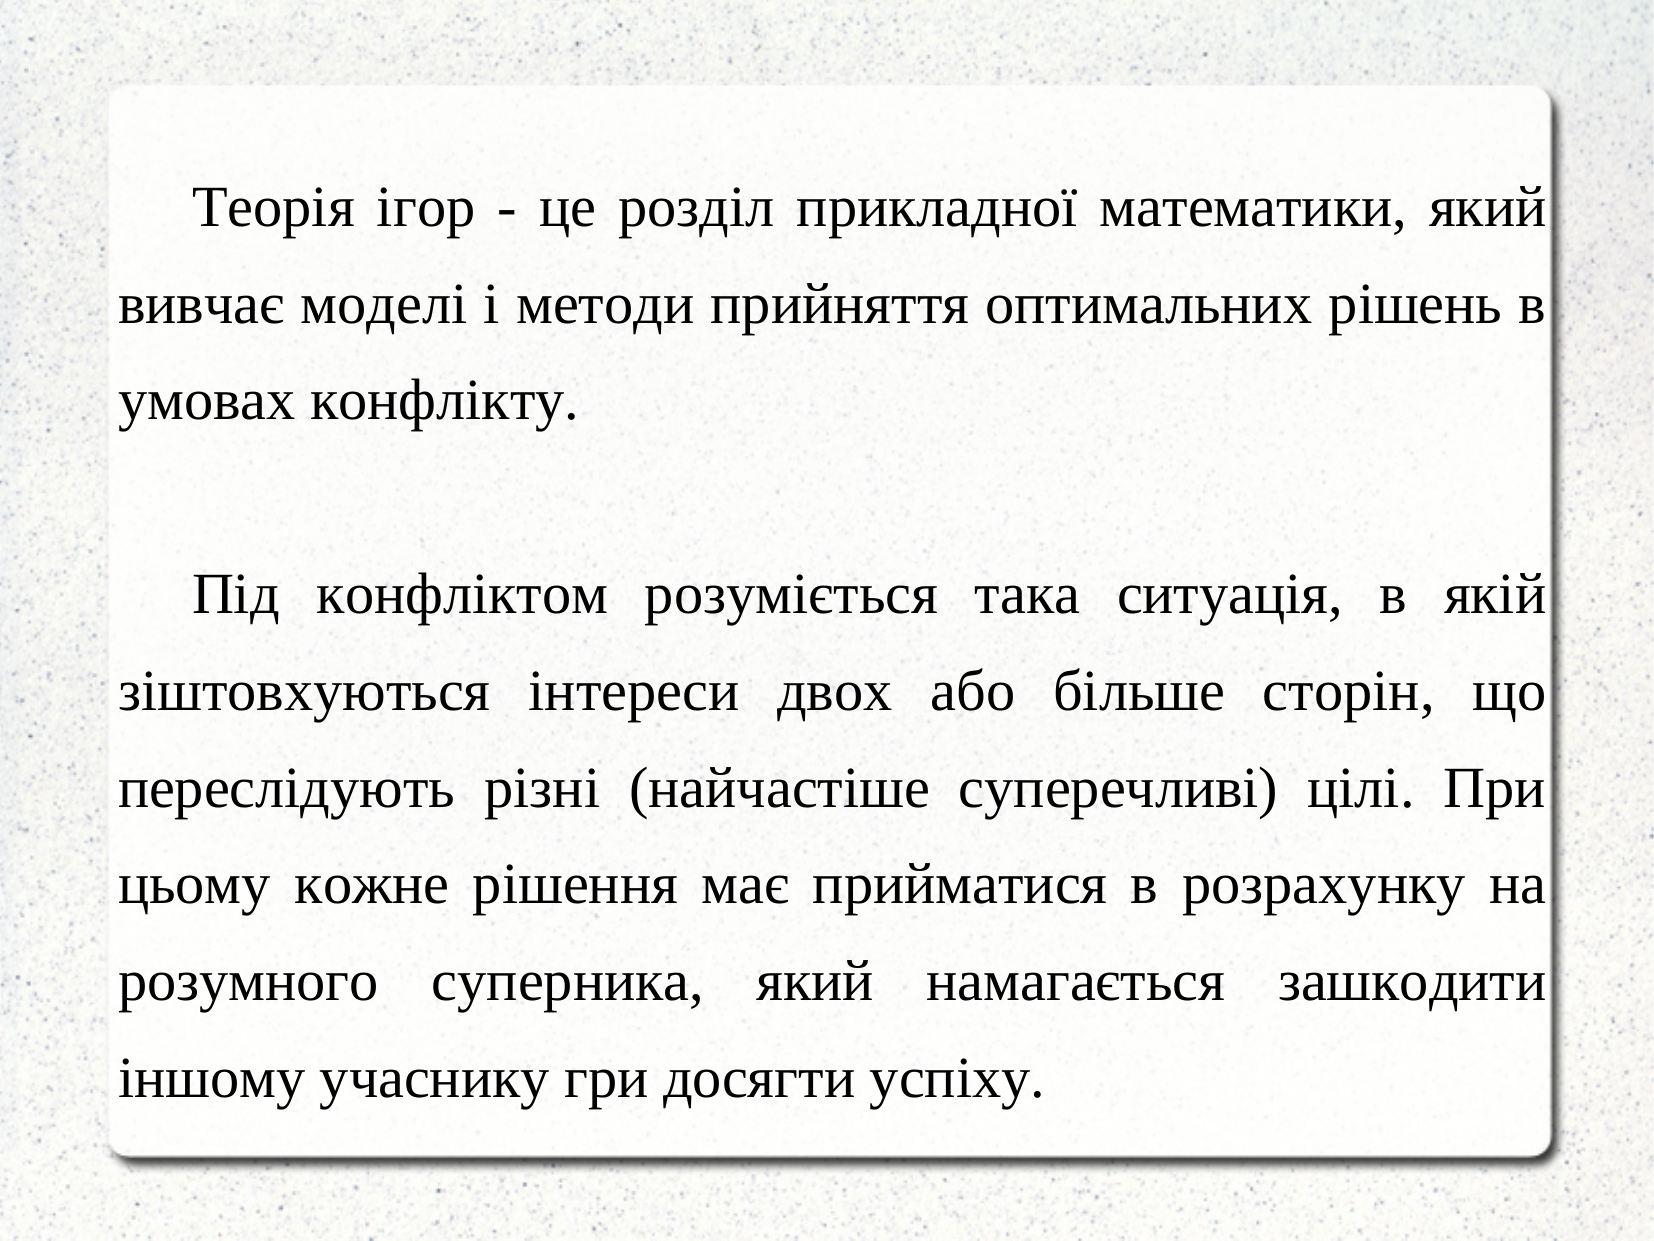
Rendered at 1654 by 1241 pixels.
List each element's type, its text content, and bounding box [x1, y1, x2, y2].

picture [0, 0, 1654, 1241]
subtitle Теорія ігор - це розділ прикладної математики, який вивчає моделі і методи прийняття оптимальних рішень в умовах конфлікту. Під конфліктом розуміється така ситуація, в якій зіштовхуються інтереси двох або більше сторін, що переслідують різні (найчастіше суперечливі) цілі. При цьому кожне рішення має прийматися в розрахунку на розумного суперника, який намагається зашкодити іншому учаснику гри досягти успіху. [118, 94, 1548, 1158]
